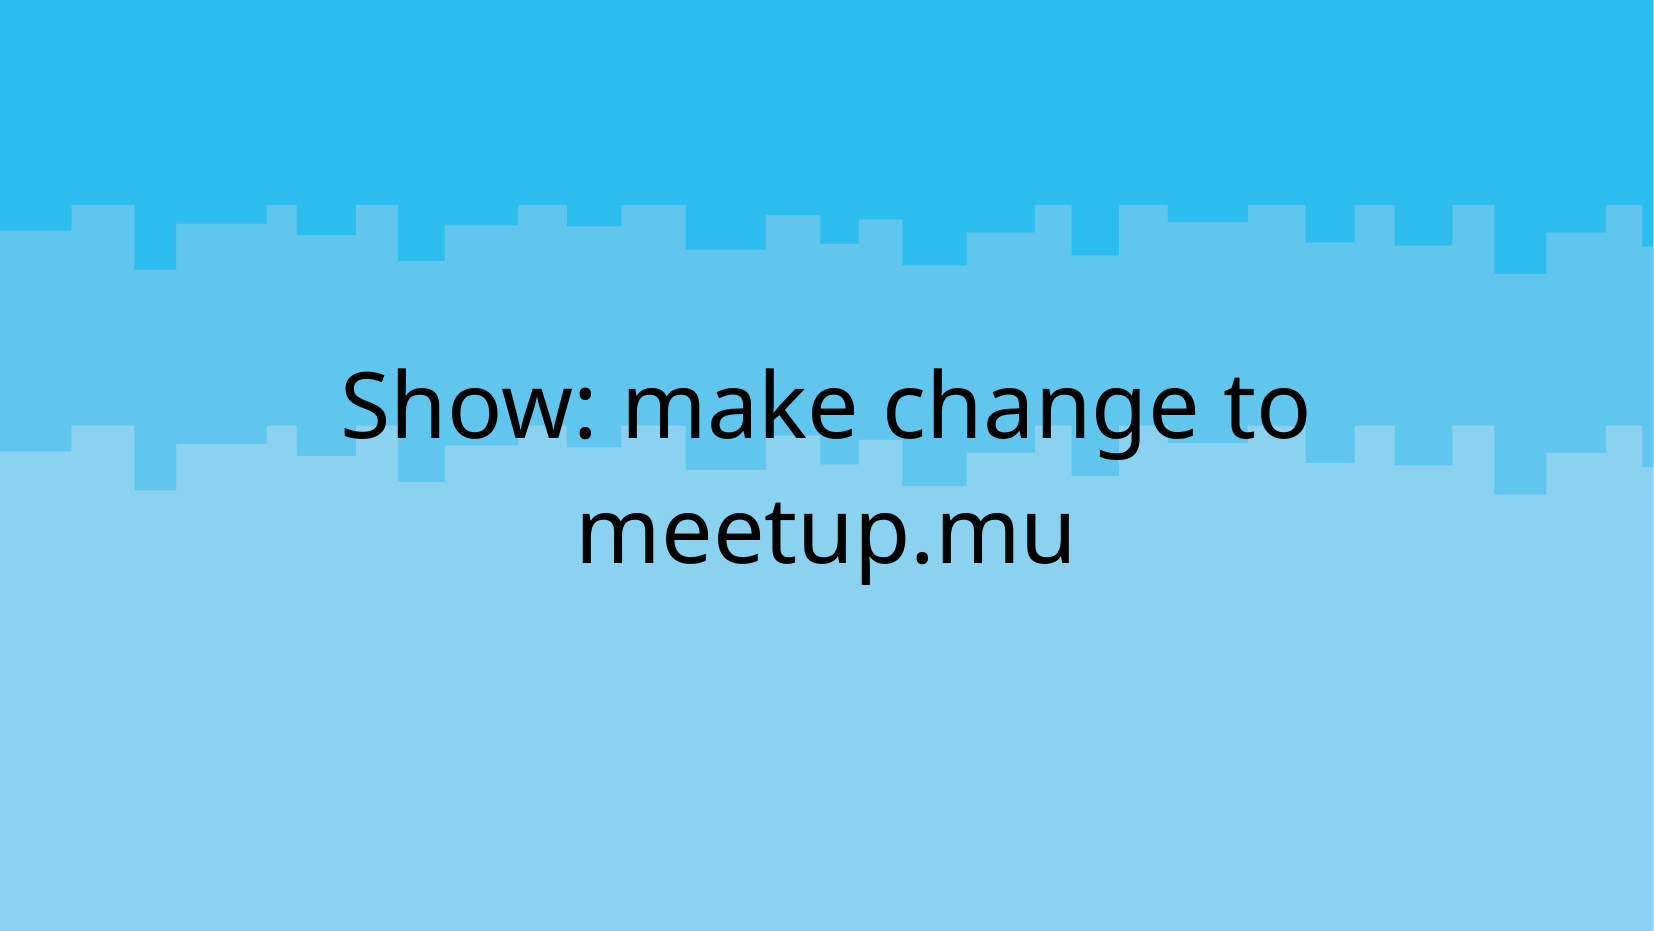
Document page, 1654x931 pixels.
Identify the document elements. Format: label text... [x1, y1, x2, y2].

title Show: make change to meetup.mu [82, 373, 1571, 557]
picture [0, 0, 1654, 931]
